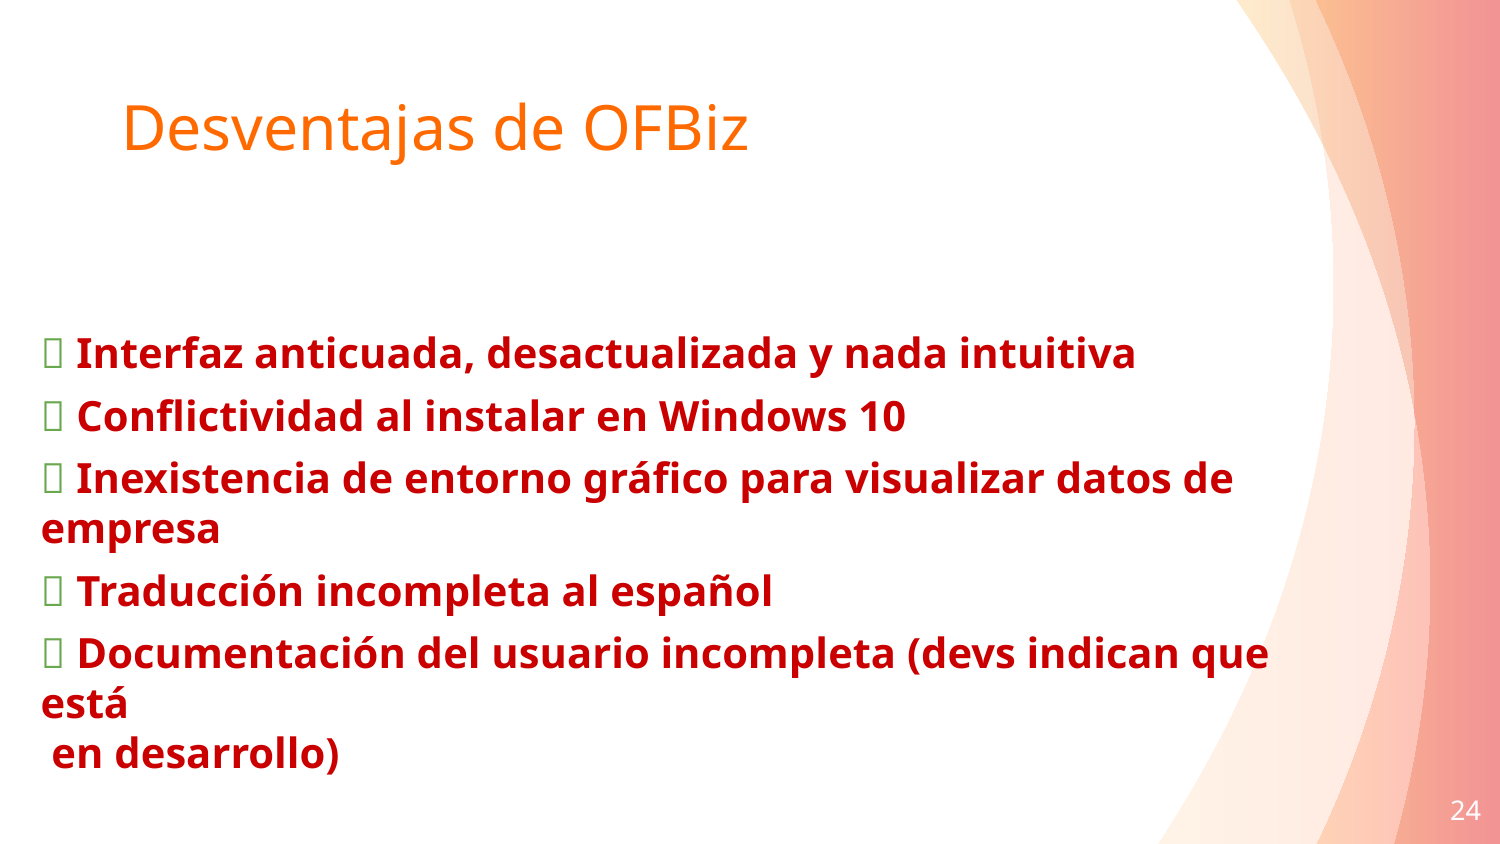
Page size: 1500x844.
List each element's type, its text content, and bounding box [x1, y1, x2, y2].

text_box ❌ Interfaz anticuada, desactualizada y nada intuitiva ❌ Conflictividad al instalar en Windows 10 ❌ Inexistencia de entorno gráfico para visualizar datos de empresa ❌ Traducción incompleta al español ❌ Documentación del usuario incompleta (devs indican que está en desarrollo) [25, 262, 1327, 755]
title Desventajas de OFBiz [121, 84, 1111, 163]
slide_number 1 [1391, 779, 1482, 844]
